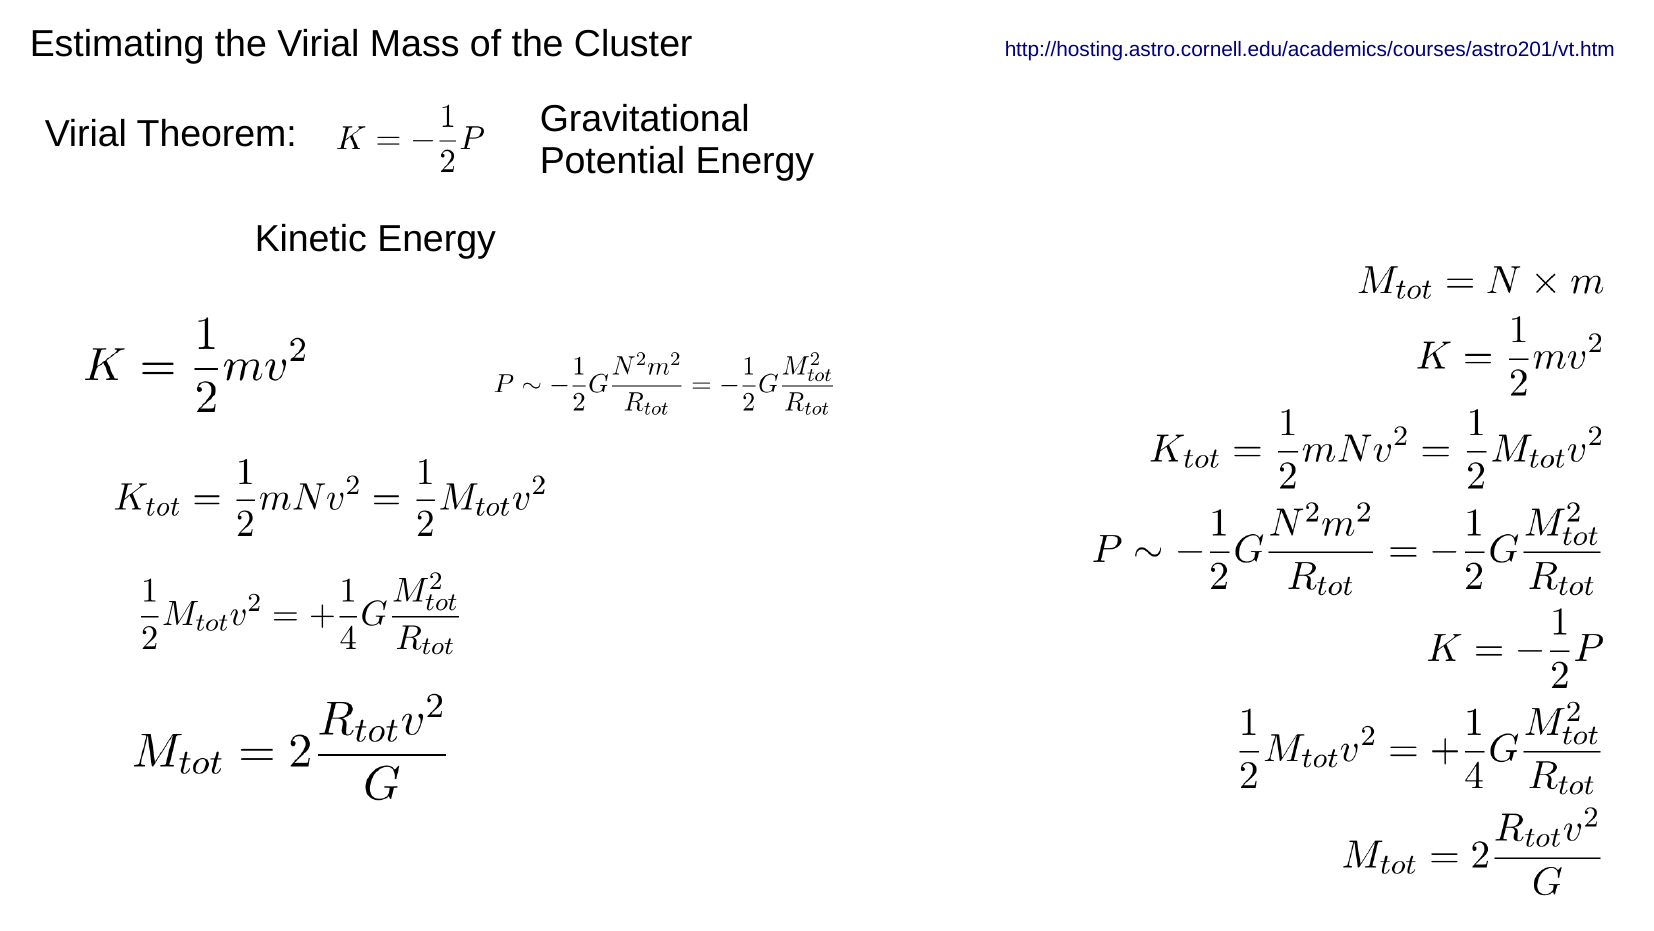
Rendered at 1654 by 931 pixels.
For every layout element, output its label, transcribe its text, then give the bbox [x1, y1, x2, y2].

picture [1080, 224, 1636, 916]
text_box http://hosting.astro.cornell.edu/academics/courses/astro201/vt.htm [990, 30, 1630, 69]
picture [120, 560, 477, 661]
picture [105, 449, 569, 543]
picture [482, 347, 856, 421]
picture [330, 97, 493, 181]
text_box Estimating the Virial Mass of the Cluster [15, 15, 1591, 114]
text_box Gravitational Potential Energy [525, 90, 871, 189]
picture [77, 312, 316, 421]
text_box Virial Theorem: [30, 105, 346, 162]
text_box Kinetic Energy [240, 210, 586, 267]
picture [133, 689, 466, 811]
